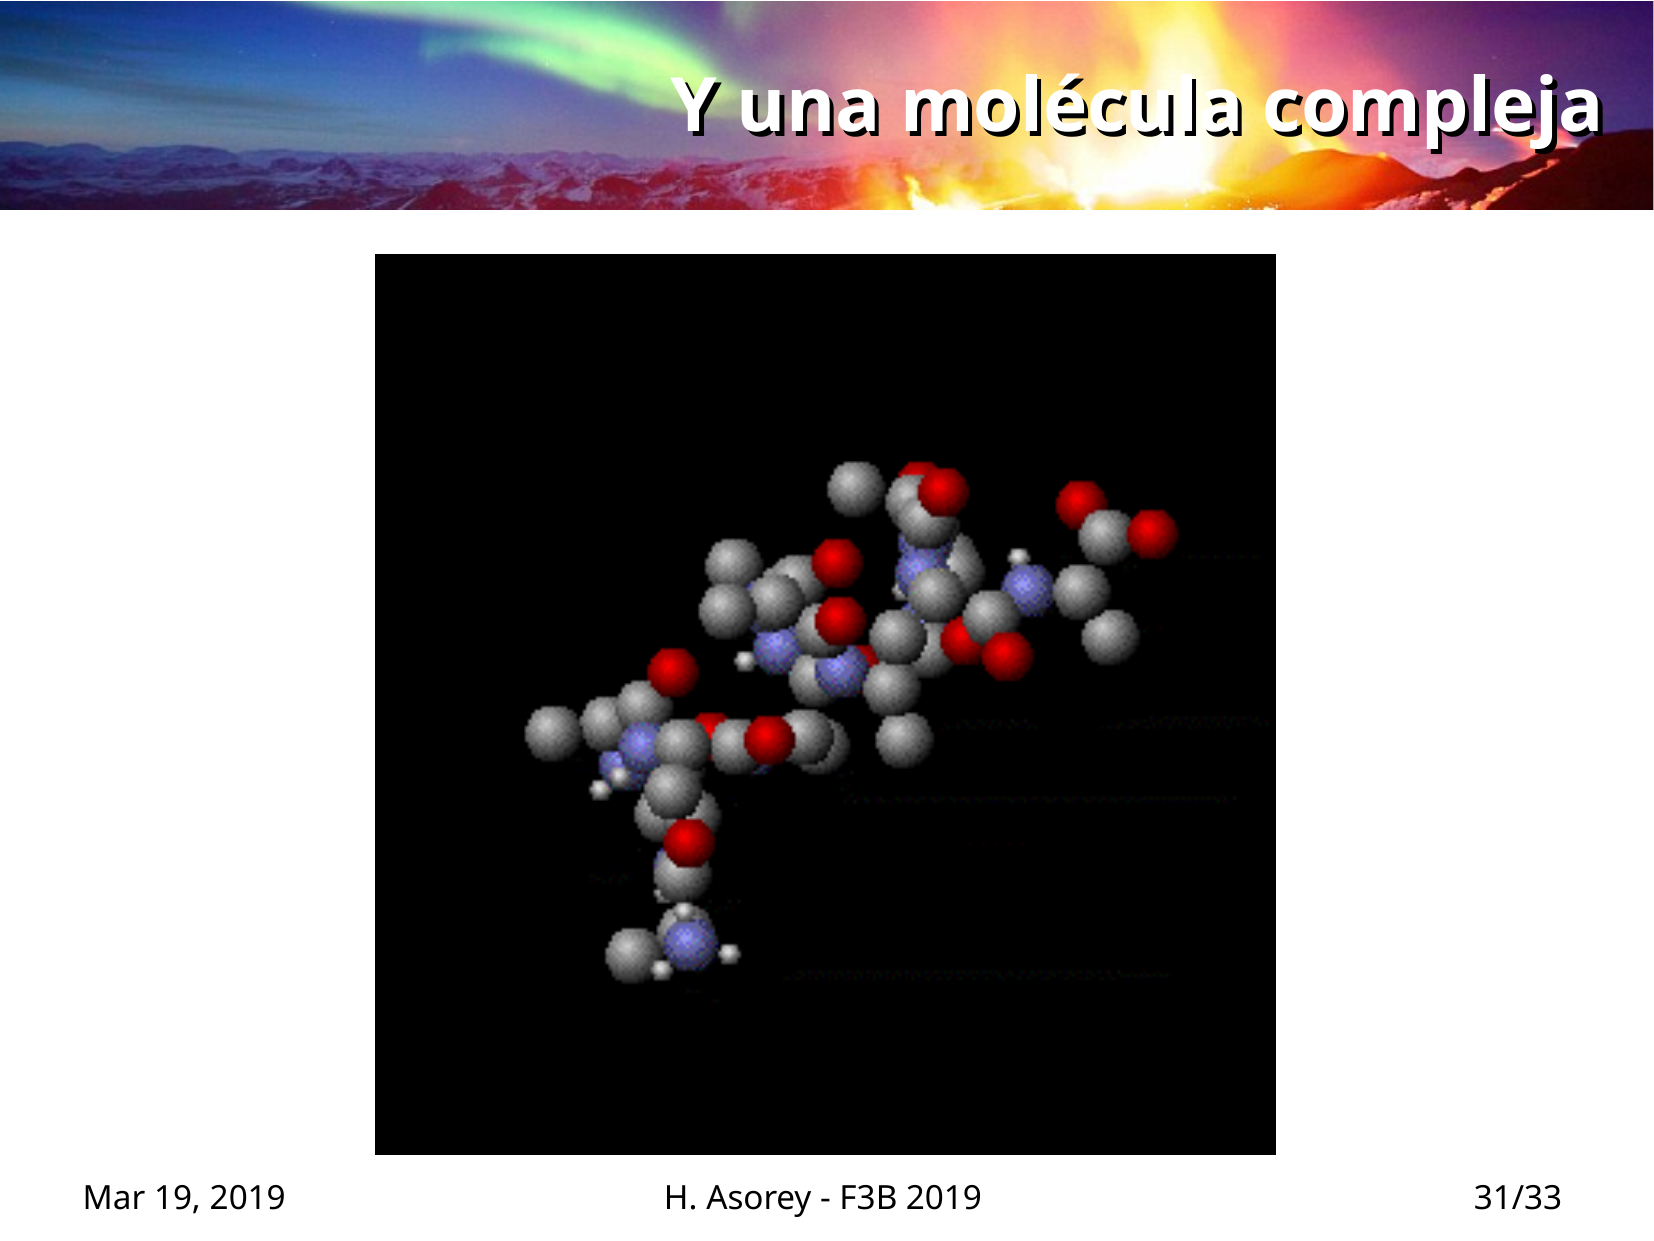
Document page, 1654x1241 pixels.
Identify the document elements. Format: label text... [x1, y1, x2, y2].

picture [0, 1, 1654, 210]
title Y una molécula compleja [45, 15, 1606, 191]
picture [375, 254, 1276, 1156]
